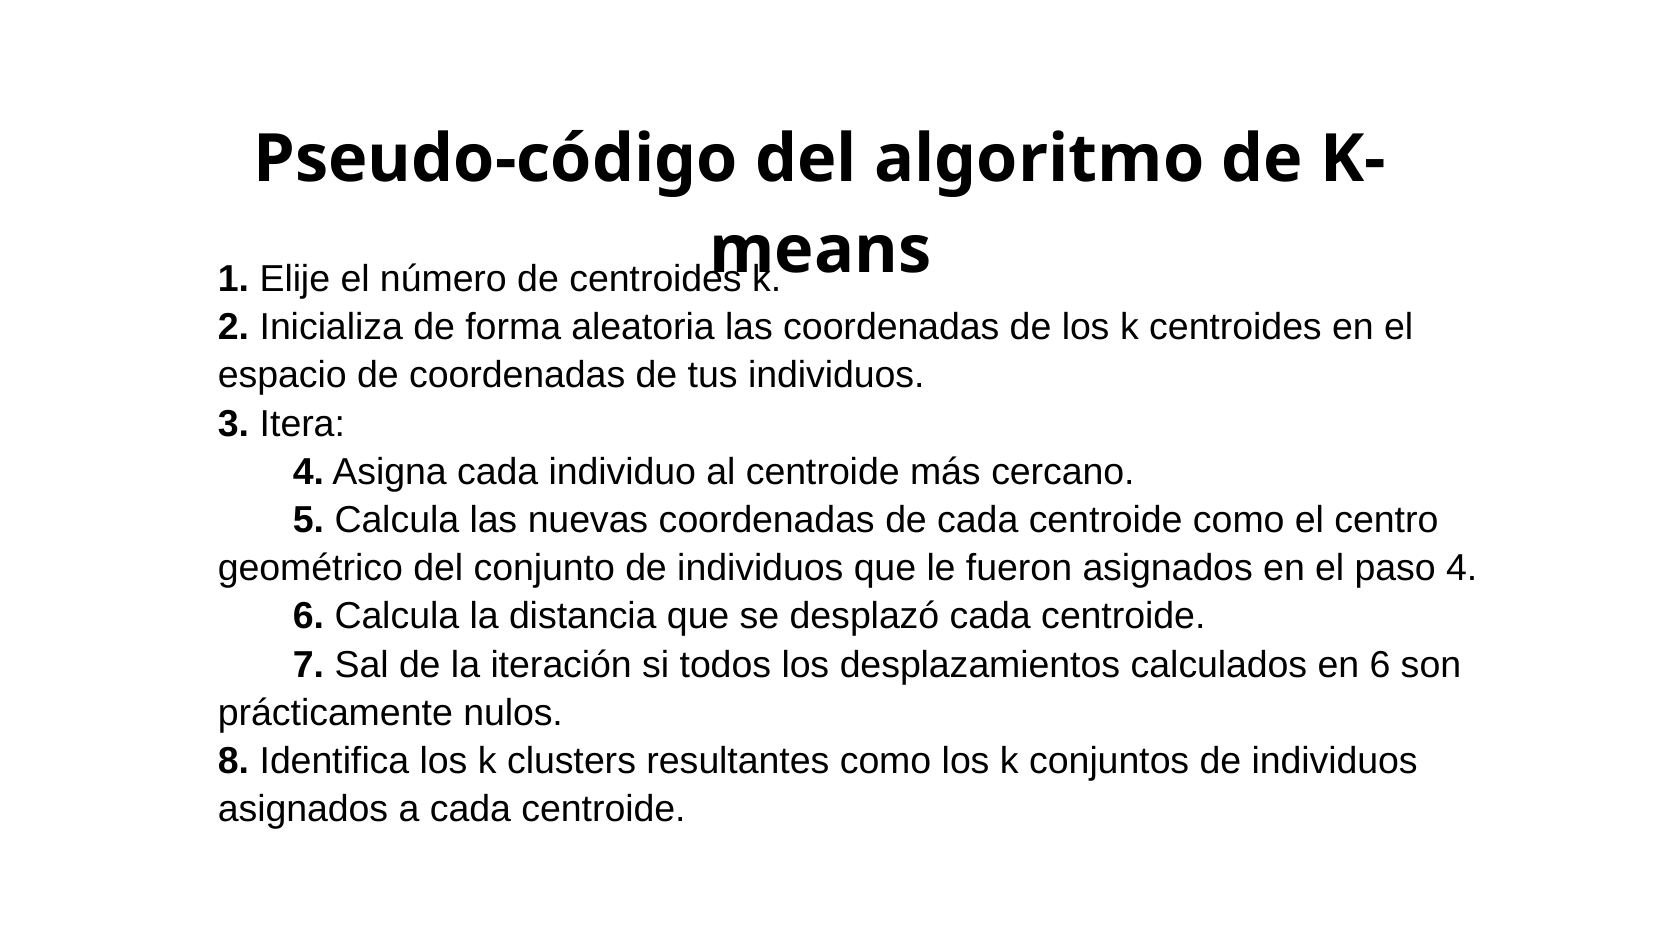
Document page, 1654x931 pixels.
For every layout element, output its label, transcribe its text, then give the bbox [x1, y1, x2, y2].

text_box Pseudo-código del algoritmo de K-means [201, 102, 1440, 303]
text_box 1. Elije el número de centroides k. 2. Inicializa de forma aleatoria las coordenadas de los k centroides en el espacio de coordenadas de tus individuos. 3. Itera: 4. Asigna cada individuo al centroide más cercano. 5. Calcula las nuevas coordenadas de cada centroide como el centro geométrico del conjunto de individuos que le fueron asignados en el paso 4. 6. Calcula la distancia que se desplazó cada centroide. 7. Sal de la iteración si todos los desplazamientos calculados en 6 son prácticamente nulos. 8. Identifica los k clusters resultantes como los k conjuntos de individuos asignados a cada centroide. [203, 243, 1543, 838]
